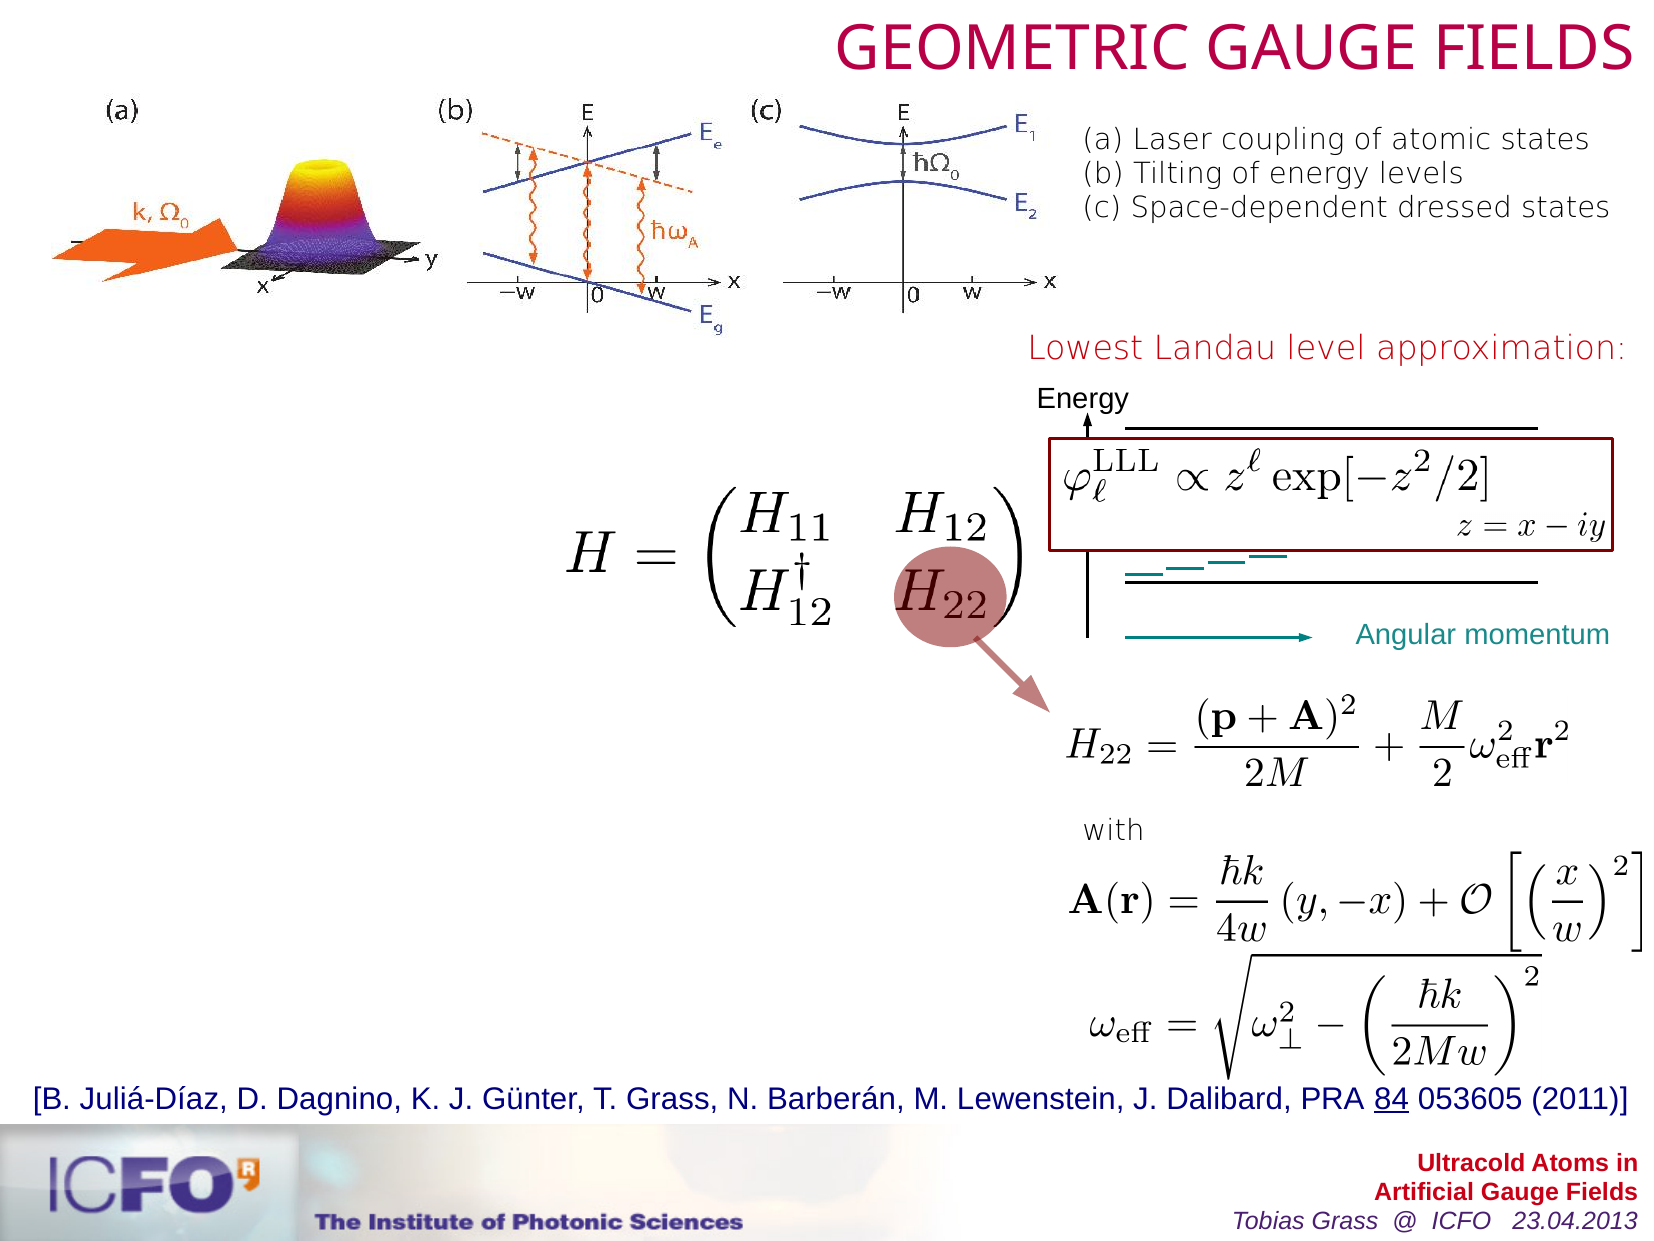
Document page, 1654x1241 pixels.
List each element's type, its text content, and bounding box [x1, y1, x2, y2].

text_box [894, 546, 1007, 648]
picture [1069, 851, 1642, 952]
text_box with [1067, 805, 1276, 904]
text_box Ultracold Atoms in Artificial Gauge Fields Tobias Grass @ ICFO 23.04.2013 [712, 1138, 1654, 1241]
picture [566, 486, 1022, 627]
picture [1090, 954, 1542, 1080]
picture [51, 85, 1081, 338]
text_box [B. Juliá-Díaz, D. Dagnino, K. J. Günter, T. Grass, N. Barberán, M. Lewenstein, J. Dalibard, PRA 84 053605 (2011)] [17, 1073, 1645, 1124]
text_box Lowest Landau level approximation: [1012, 321, 1651, 420]
text_box (a) Laser coupling of atomic states (b) Tilting of energy levels (c) Space-dependent dressed states [1081, 114, 1654, 264]
text_box GEOMETRIC GAUGE FIELDS [0, 0, 1651, 99]
picture [1066, 694, 1568, 786]
text_box Energy [1020, 420, 1246, 424]
picture [1457, 512, 1605, 542]
text_box [1049, 438, 1613, 551]
picture [1064, 448, 1487, 502]
text_box Angular momentum [1339, 609, 1651, 660]
picture [0, 1124, 976, 1241]
